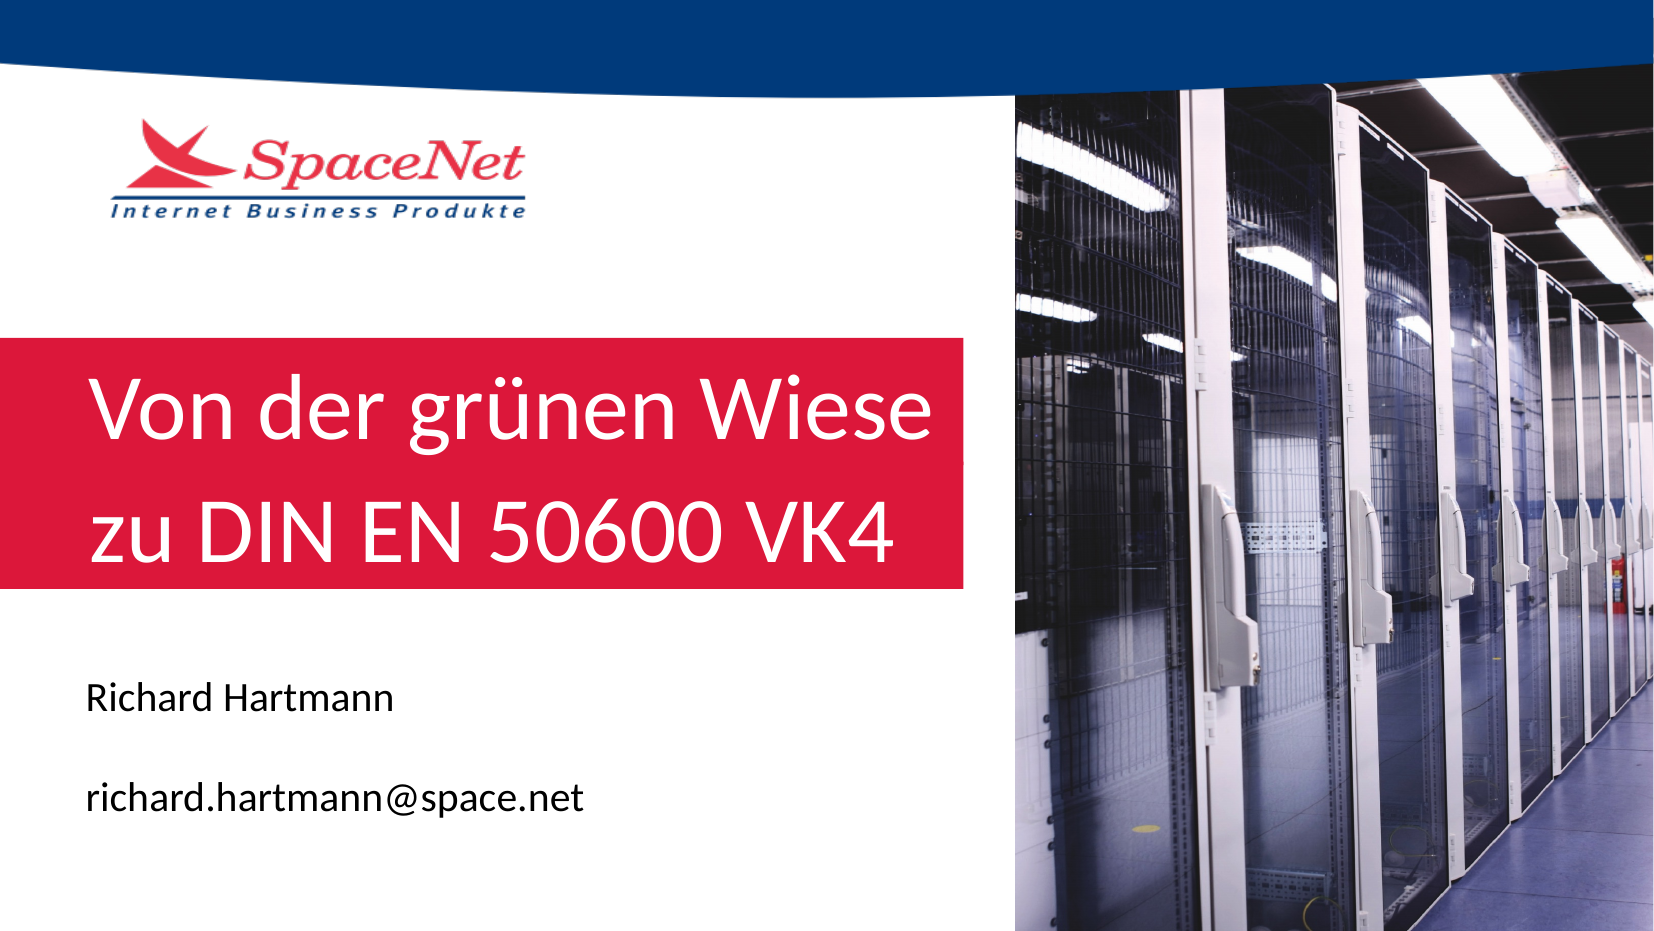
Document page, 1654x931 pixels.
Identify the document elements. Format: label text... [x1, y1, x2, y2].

text_box Richard Hartmann richard.hartmann@space.net [70, 661, 959, 827]
picture [0, 0, 1654, 931]
text_box zu DIN EN 50600 VK4 [0, 461, 964, 589]
text_box Von der grünen Wiese [0, 337, 964, 461]
